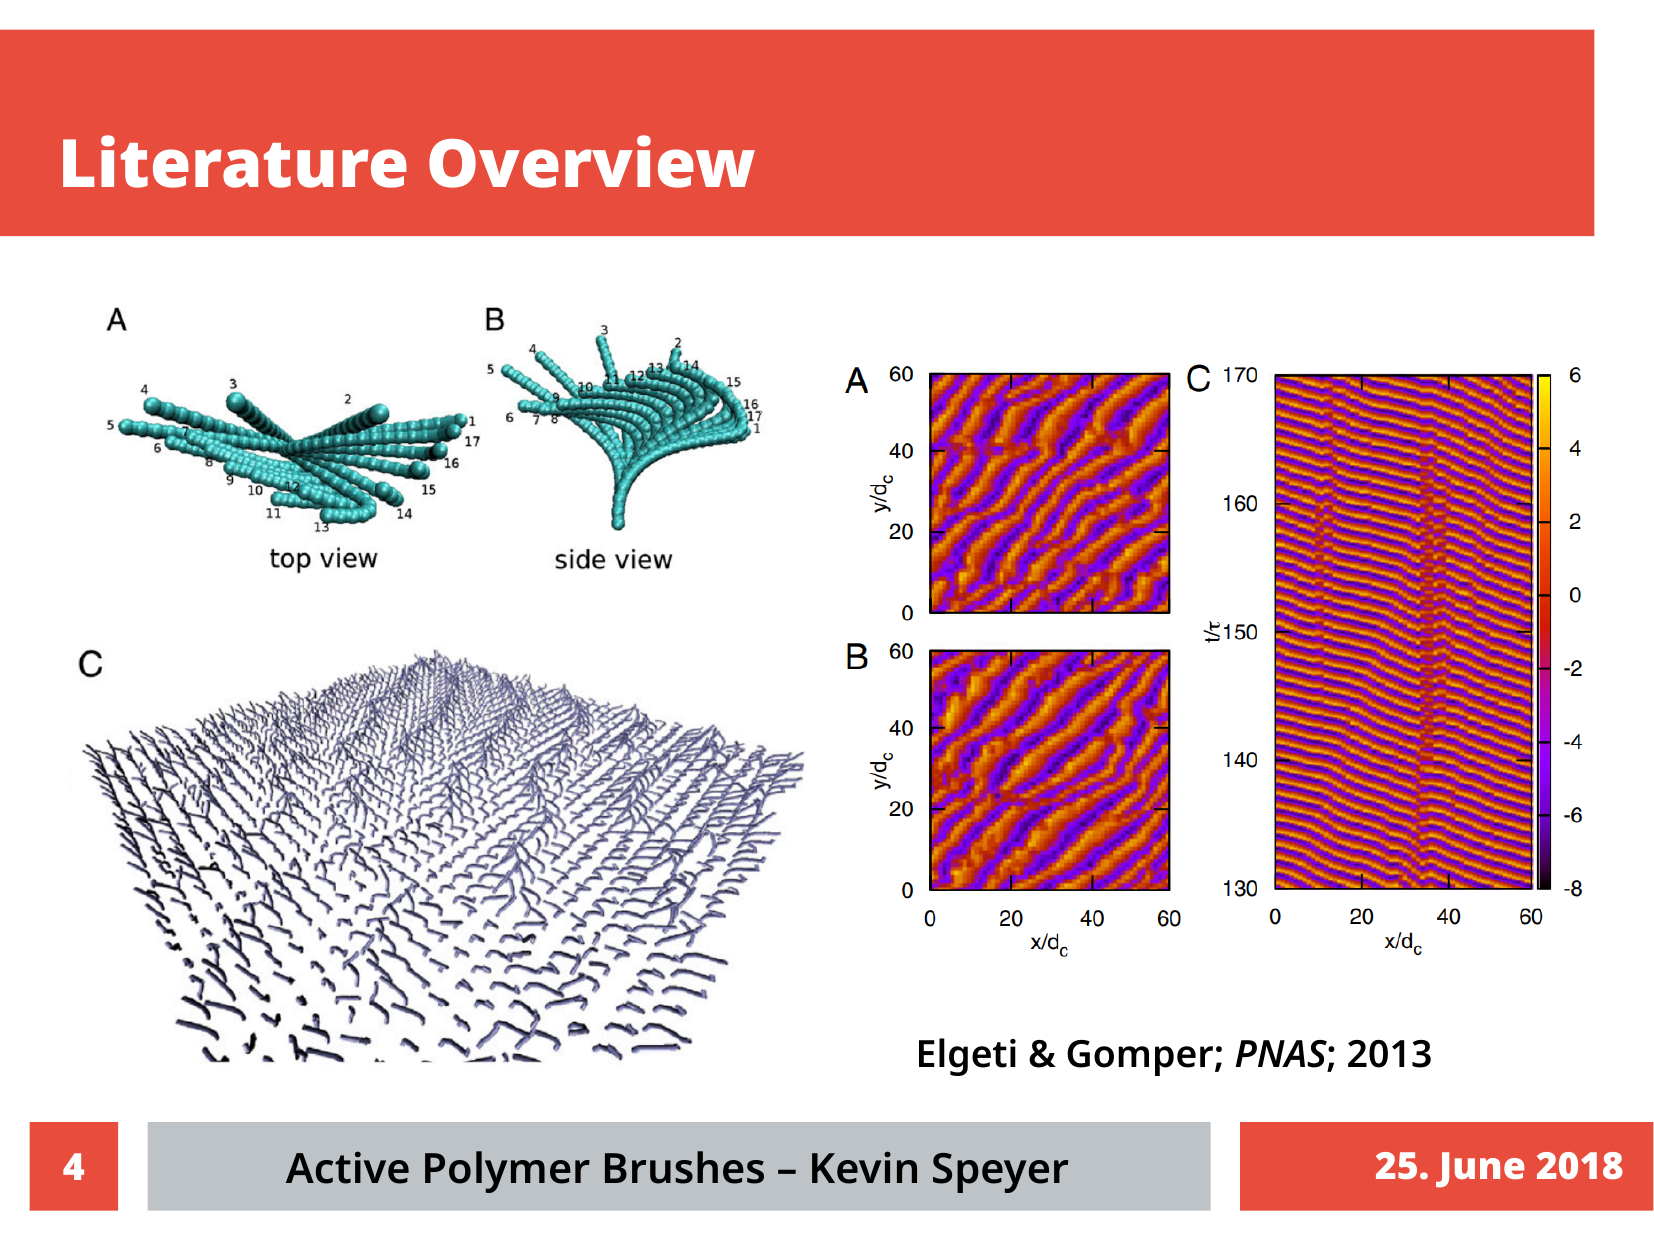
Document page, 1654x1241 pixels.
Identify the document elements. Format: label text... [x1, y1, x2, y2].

picture [70, 634, 811, 1069]
text_box Active Polymer Brushes – Kevin Speyer [149, 1138, 1206, 1198]
list Elgeti & Gomper; PNAS; 2013 [915, 1027, 1637, 1108]
picture [67, 286, 767, 582]
text_box [59, 59, 1595, 207]
picture [839, 312, 1607, 966]
